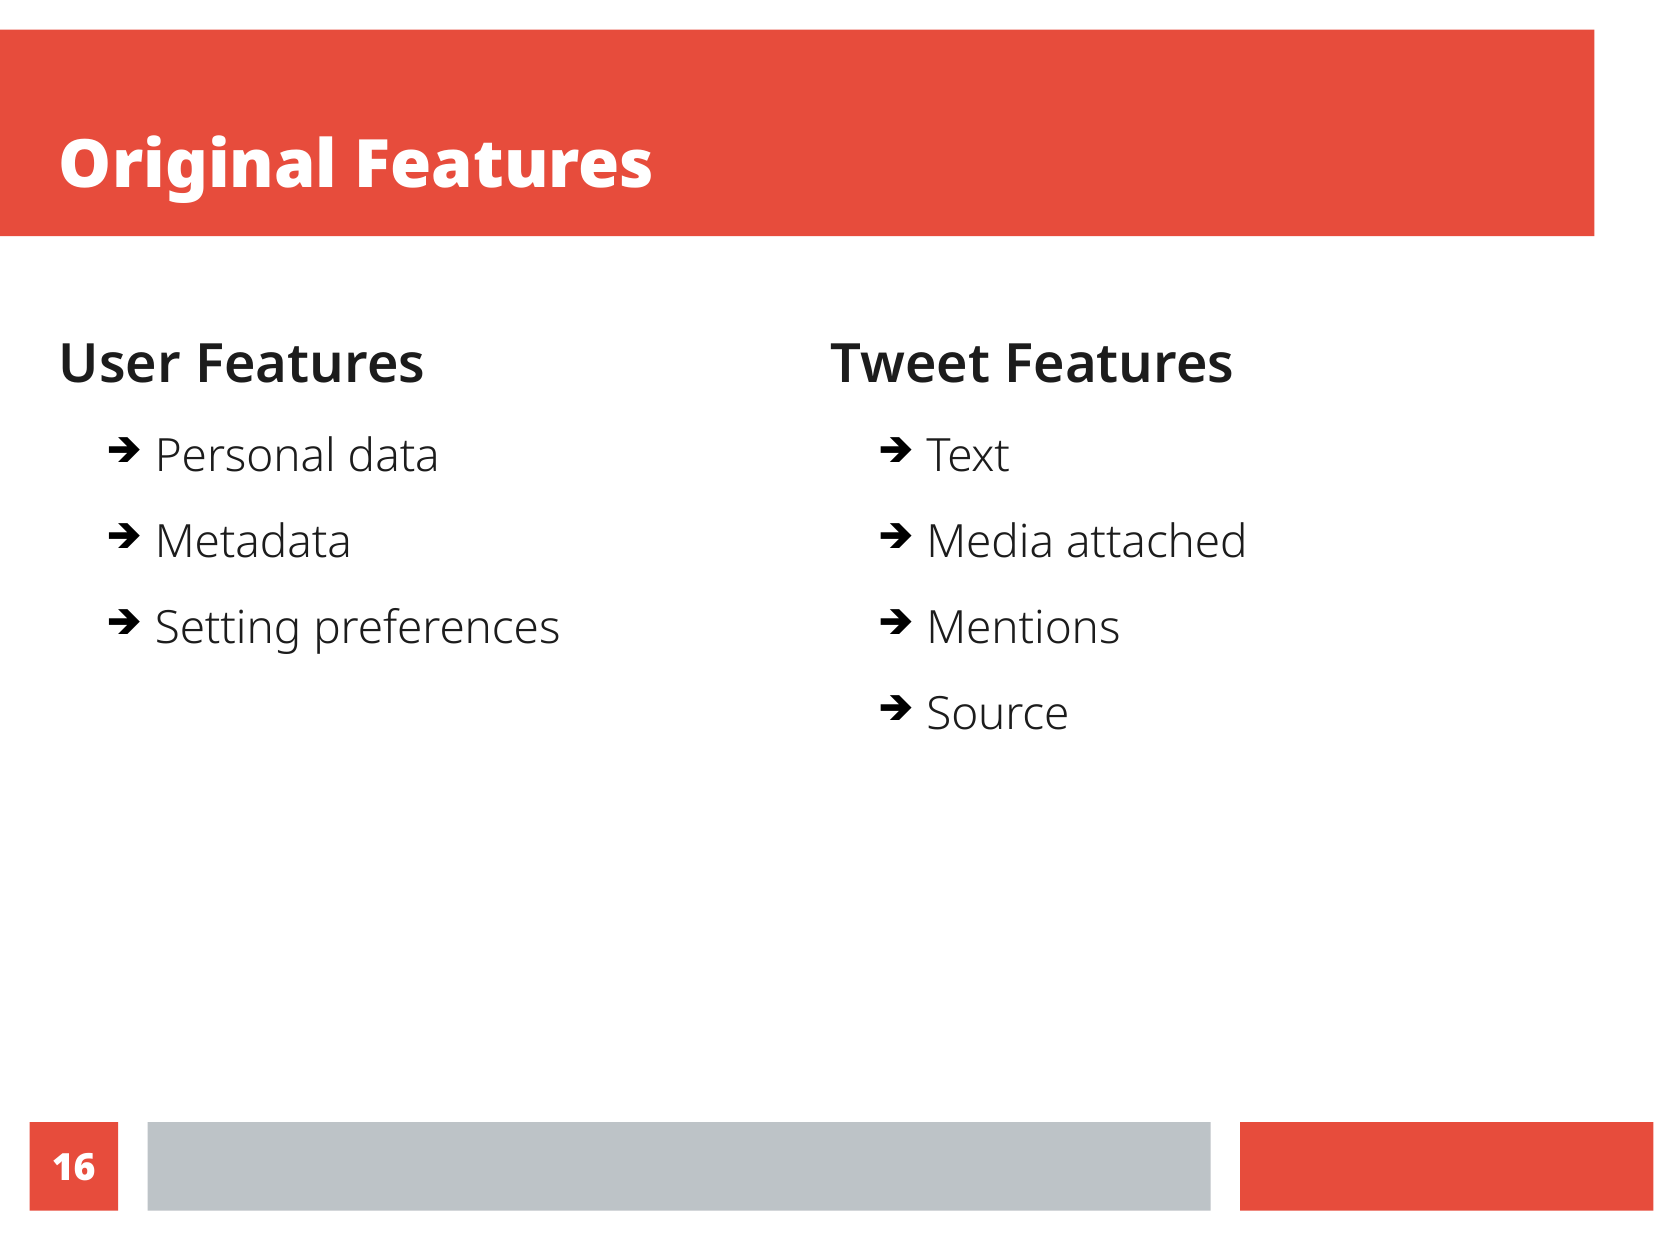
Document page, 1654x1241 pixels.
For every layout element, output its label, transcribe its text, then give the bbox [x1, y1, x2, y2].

list Tweet Features Text Media attached Mentions Source [830, 324, 1566, 1093]
text_box [0, 410, 1465, 1178]
title Original Features [59, 59, 1595, 207]
list User Features Personal data Metadata Setting preferences [59, 324, 794, 1093]
